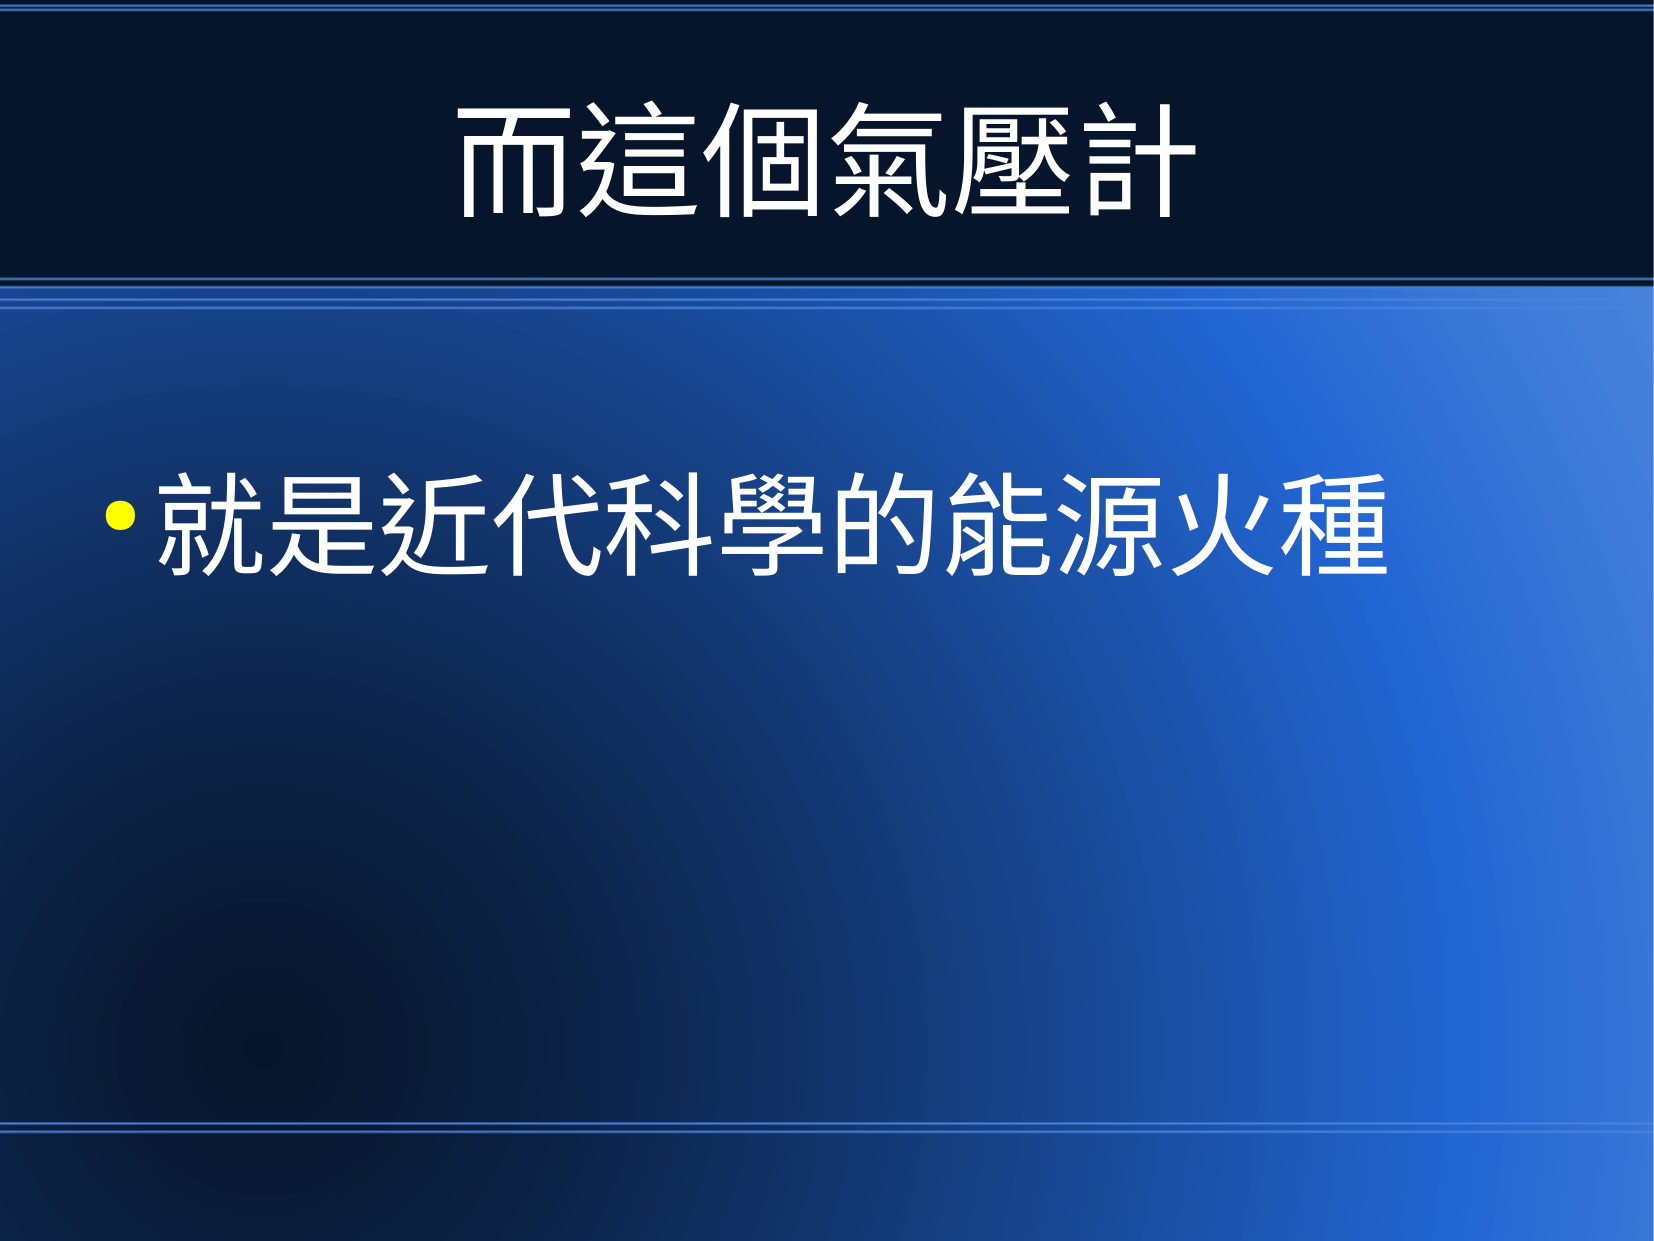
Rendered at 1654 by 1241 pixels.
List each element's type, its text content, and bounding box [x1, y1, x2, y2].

list 就是近代科學的能源火種 [82, 355, 1571, 1241]
picture [0, 0, 1654, 1241]
title 而這個氣壓計 [82, 49, 1571, 257]
